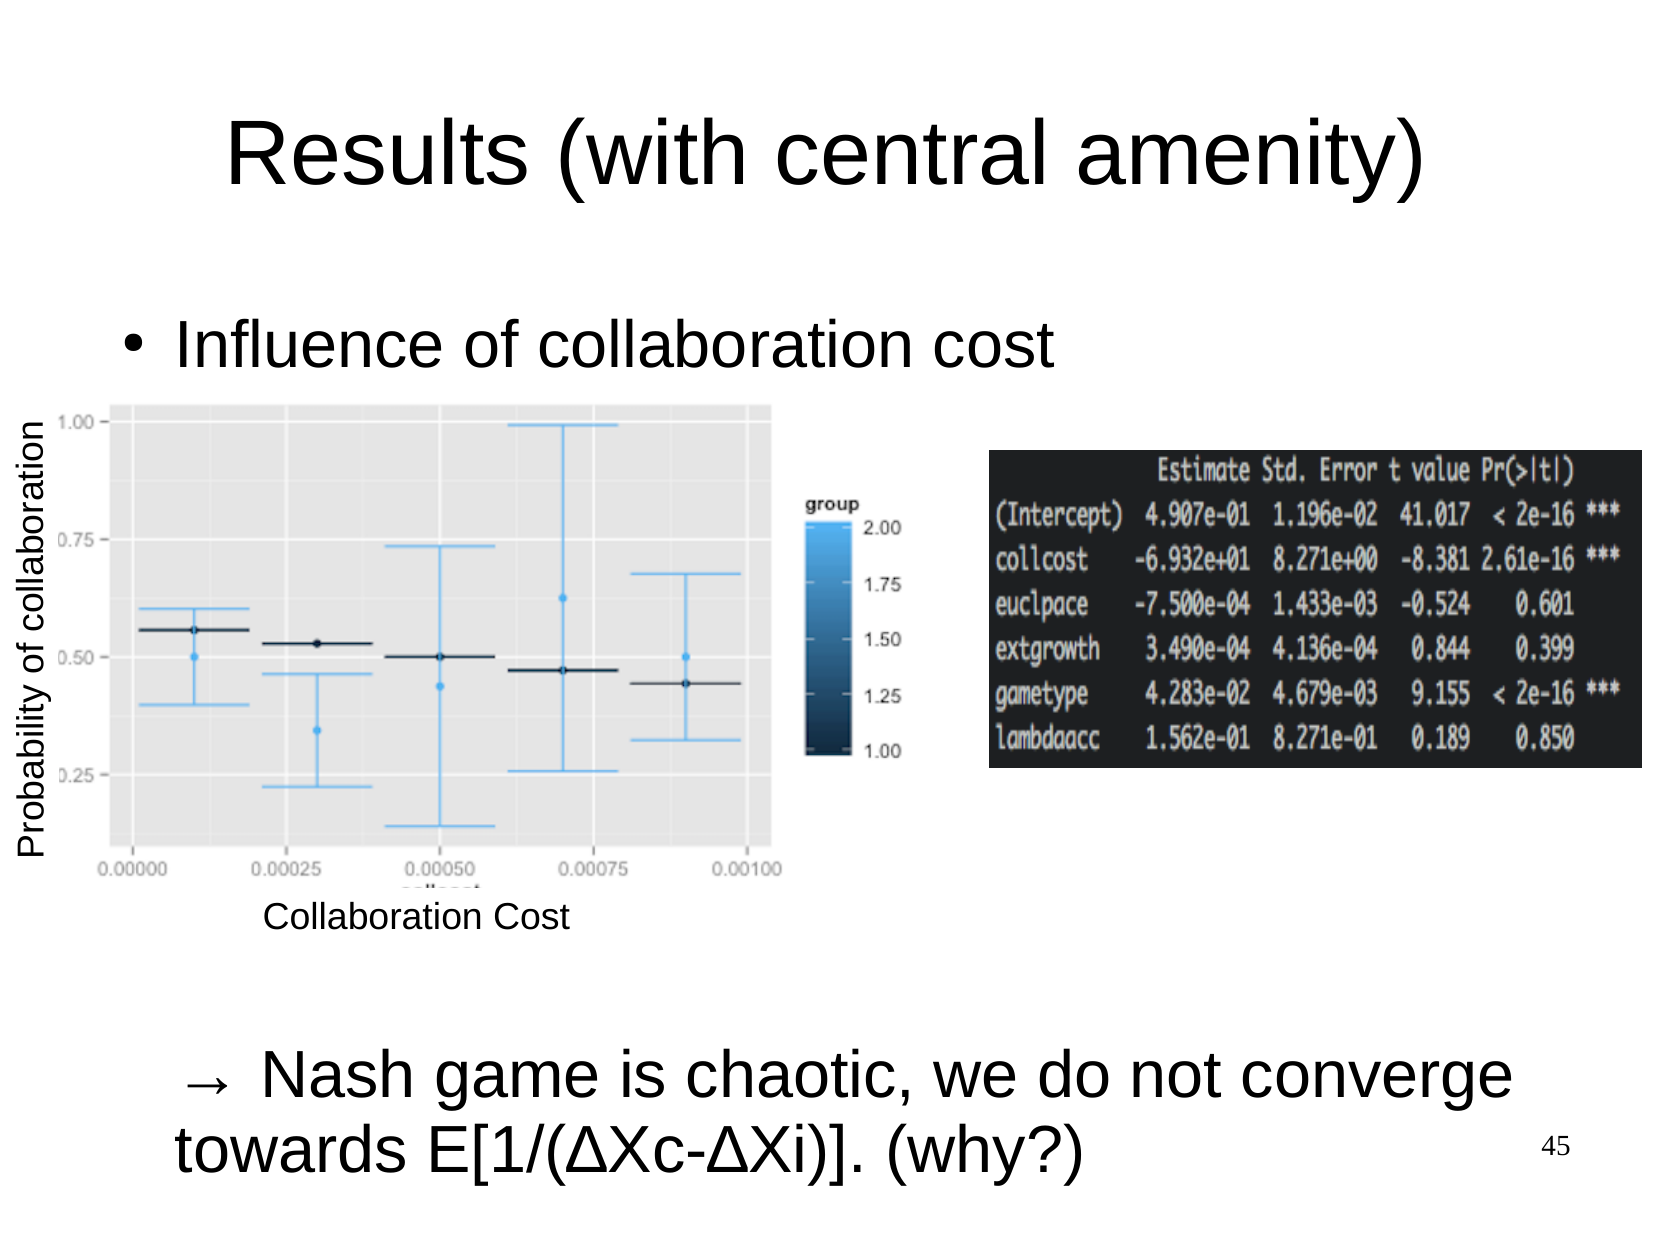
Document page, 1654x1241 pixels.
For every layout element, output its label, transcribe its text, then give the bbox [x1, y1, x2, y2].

picture [989, 450, 1642, 768]
text_box Probability of collaboration [0, 392, 60, 875]
title Results (with central amenity) [82, 49, 1571, 257]
text_box Collaboration Cost [248, 888, 587, 945]
list Influence of collaboration cost → Nash game is chaotic, we do not converge towards E[1/(∆Xc-∆Xi)]. (why?) [103, 307, 1560, 1027]
picture [1, 383, 944, 930]
